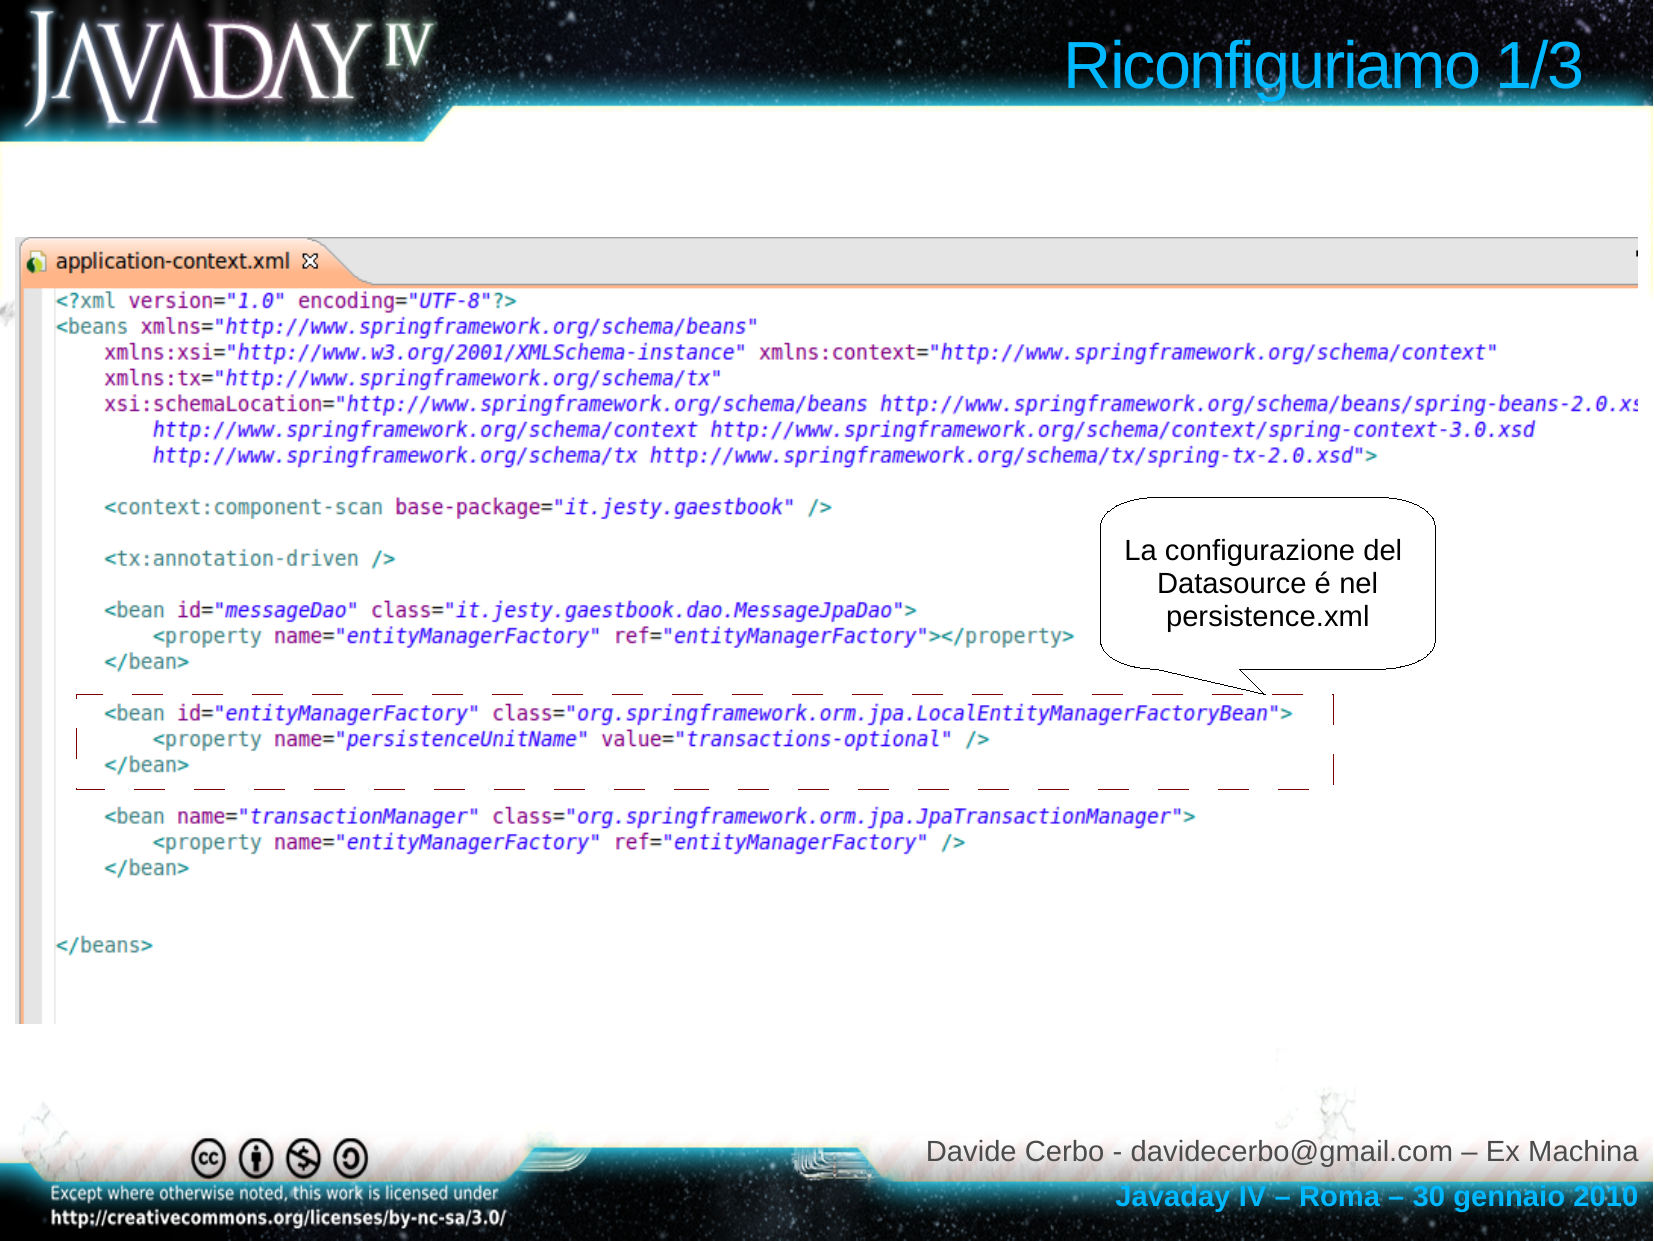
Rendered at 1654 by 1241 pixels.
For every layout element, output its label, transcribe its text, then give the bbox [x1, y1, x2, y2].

title Riconfiguriamo 1/3 [108, 14, 1585, 117]
picture [0, 0, 1653, 1241]
text_box La configurazione del Datasource é nel persistence.xml [1100, 497, 1436, 695]
